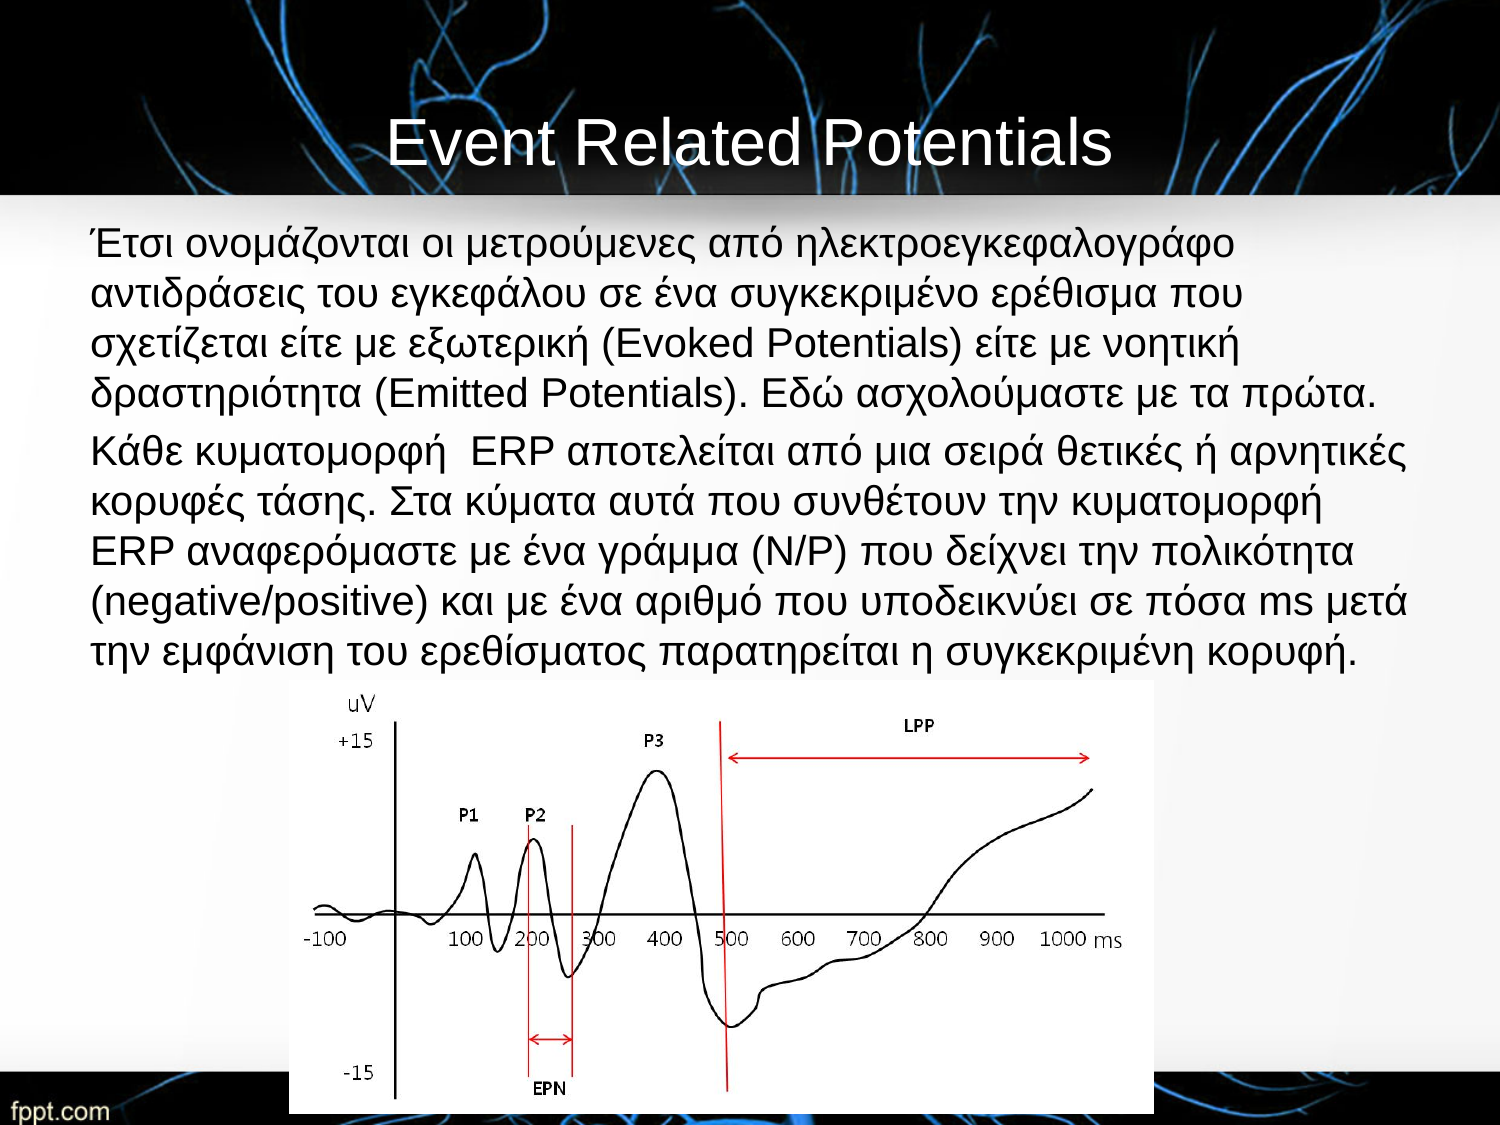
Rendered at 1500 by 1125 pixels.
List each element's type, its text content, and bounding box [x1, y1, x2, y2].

picture [0, 0, 1500, 1125]
list Έτσι ονομάζονται οι μετρούμενες από ηλεκτροεγκεφαλογράφο αντιδράσεις του εγκεφάλου σε ένα συγκεκριμένο ερέθισμα που σχετίζεται είτε με εξωτερική (Εvoked Potentials) είτε με νοητική δραστηριότητα (Emitted Potentials). Εδώ ασχολούμαστε με τα πρώτα. Κάθε κυματομορφή ERP αποτελείται από μια σειρά θετικές ή αρνητικές κορυφές τάσης. Στα κύματα αυτά που συνθέτουν την κυματομορφή ERP αναφερόμαστε με ένα γράμμα (N/P) που δείχνει την πολικότητα (negative/positive) και με ένα αριθμό που υποδεικνύει σε πόσα ms μετά την εμφάνιση του ερεθίσματος παρατηρείται η συγκεκριμένη κορυφή. [75, 208, 1425, 951]
title Event Related Potentials [75, 45, 1425, 208]
